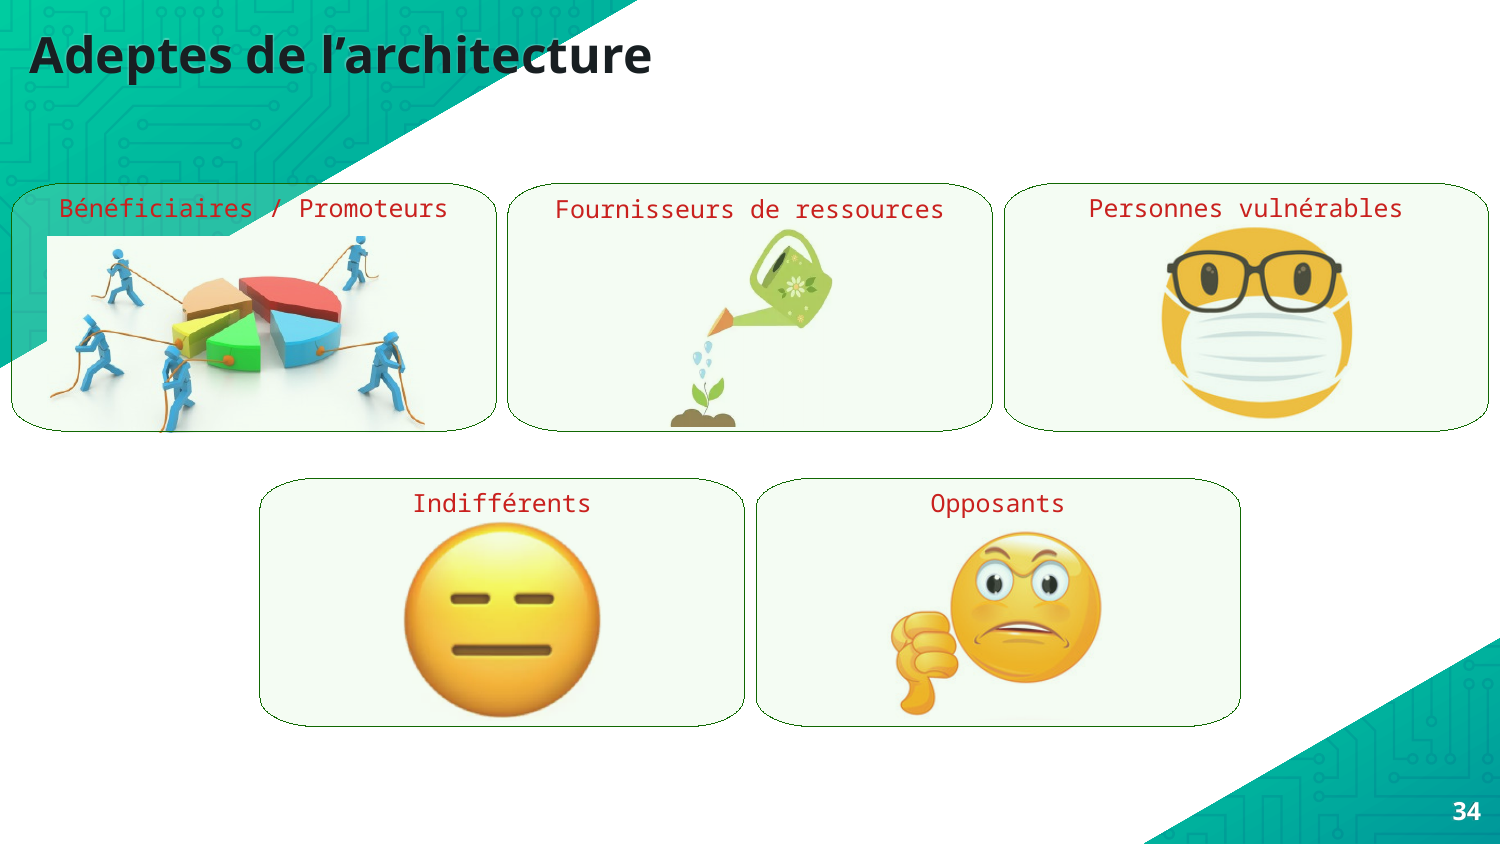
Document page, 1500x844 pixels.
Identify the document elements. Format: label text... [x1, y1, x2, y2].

text_box Bénéficiaires / Promoteurs [11, 183, 497, 227]
text_box [507, 212, 993, 432]
text_box [756, 522, 1241, 727]
text_box [11, 227, 497, 432]
slide_number <numéro> [1391, 779, 1482, 844]
text_box [259, 507, 745, 727]
text_box Personnes vulnérables [1004, 183, 1489, 227]
text_box Indifférents [260, 478, 745, 522]
title Adeptes de l’architecture [29, 30, 1249, 89]
text_box Opposants [756, 478, 1241, 522]
text_box [1004, 227, 1489, 432]
text_box Fournisseurs de ressources [508, 184, 993, 228]
